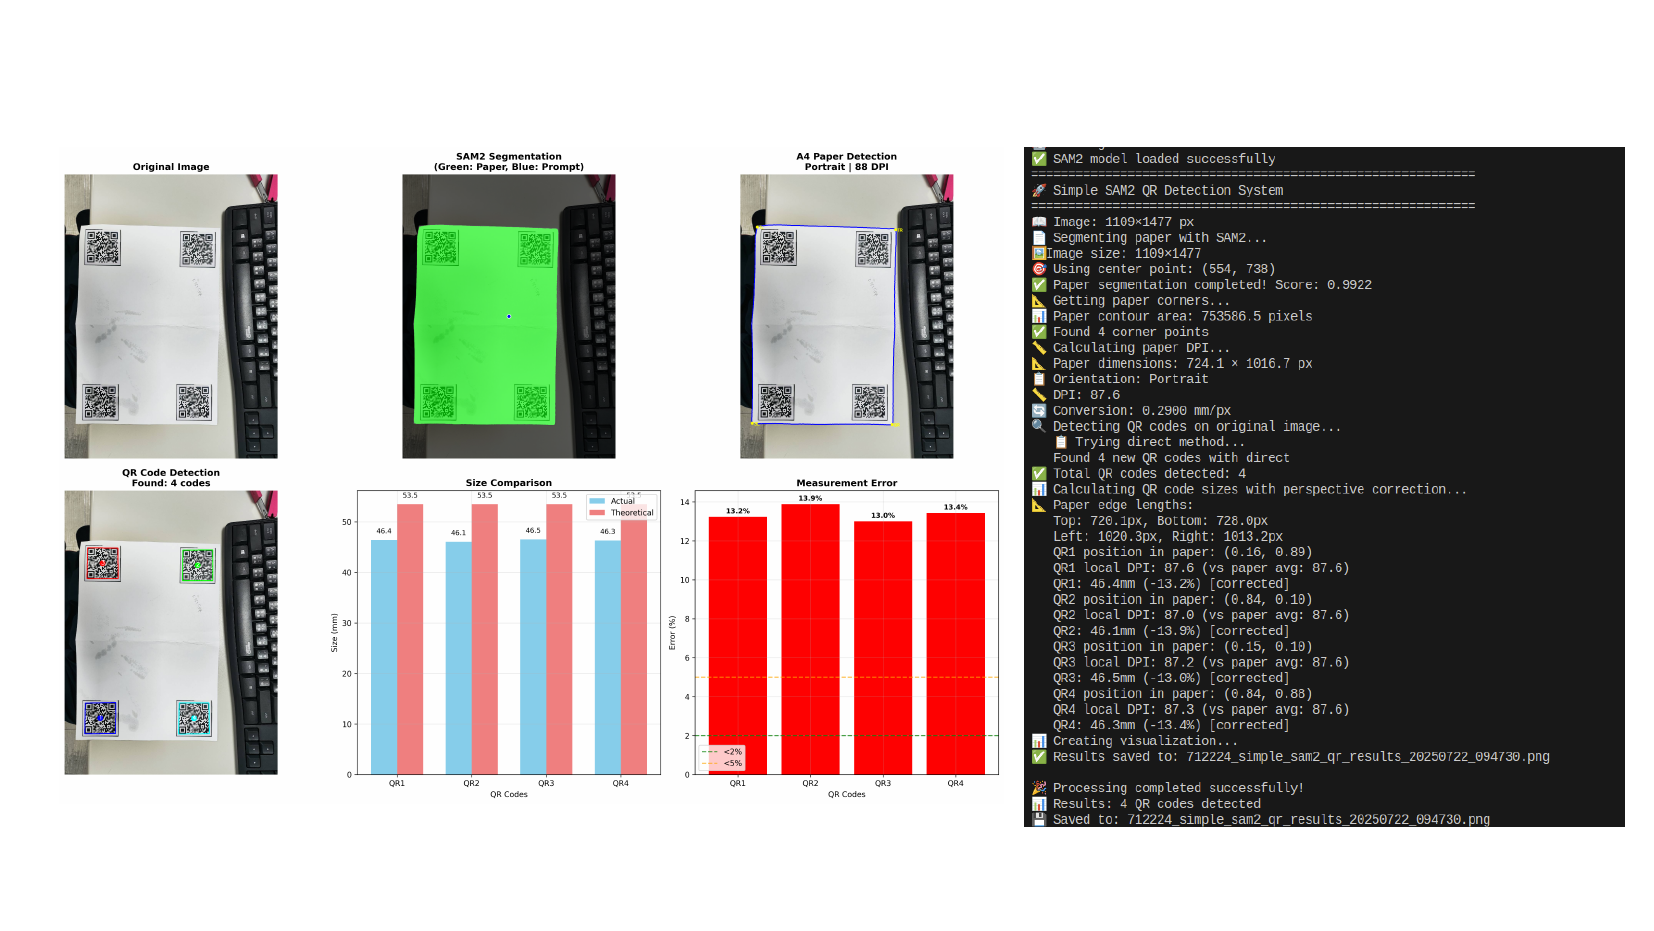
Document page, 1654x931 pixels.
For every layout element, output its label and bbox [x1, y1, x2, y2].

picture [1024, 147, 1625, 827]
picture [59, 147, 1004, 804]
